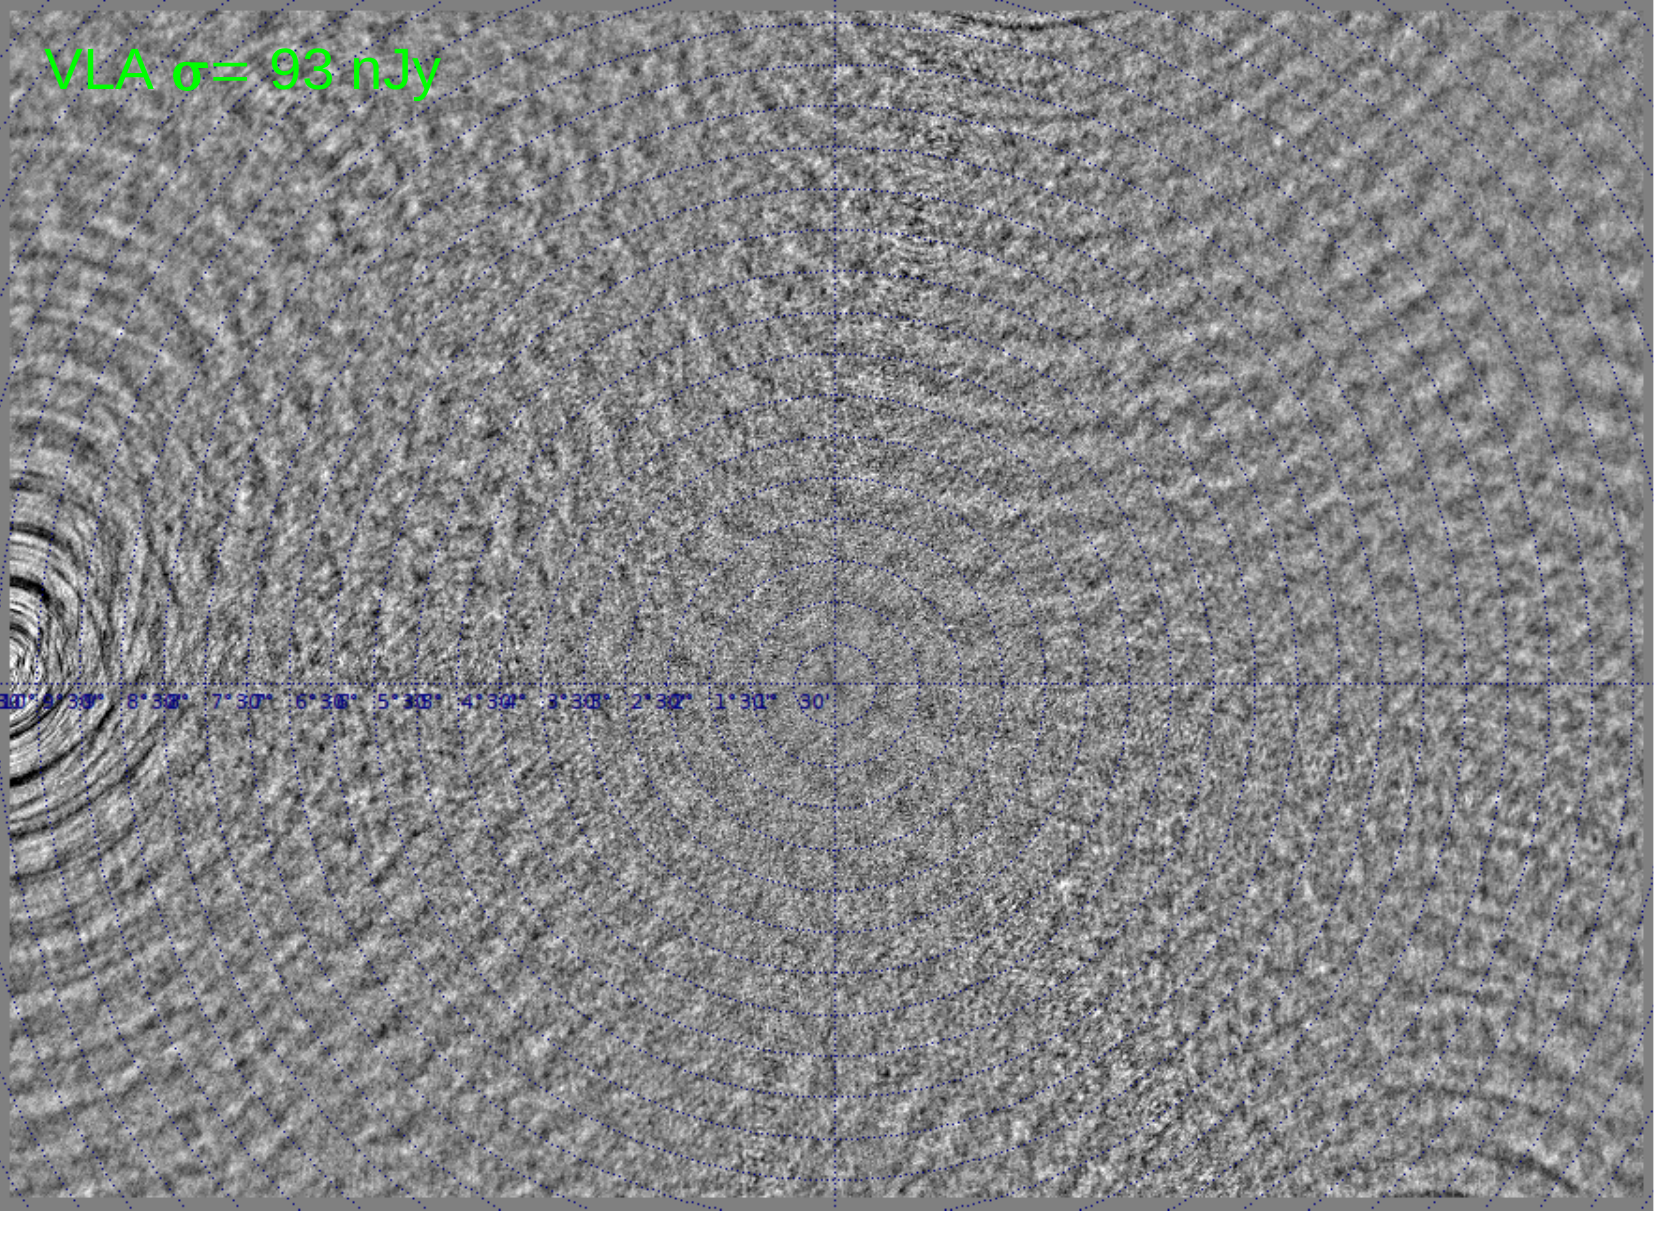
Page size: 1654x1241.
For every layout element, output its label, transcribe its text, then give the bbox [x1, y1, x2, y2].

text_box VLA = 93 nJy [29, 29, 680, 110]
picture [0, 0, 1654, 1211]
